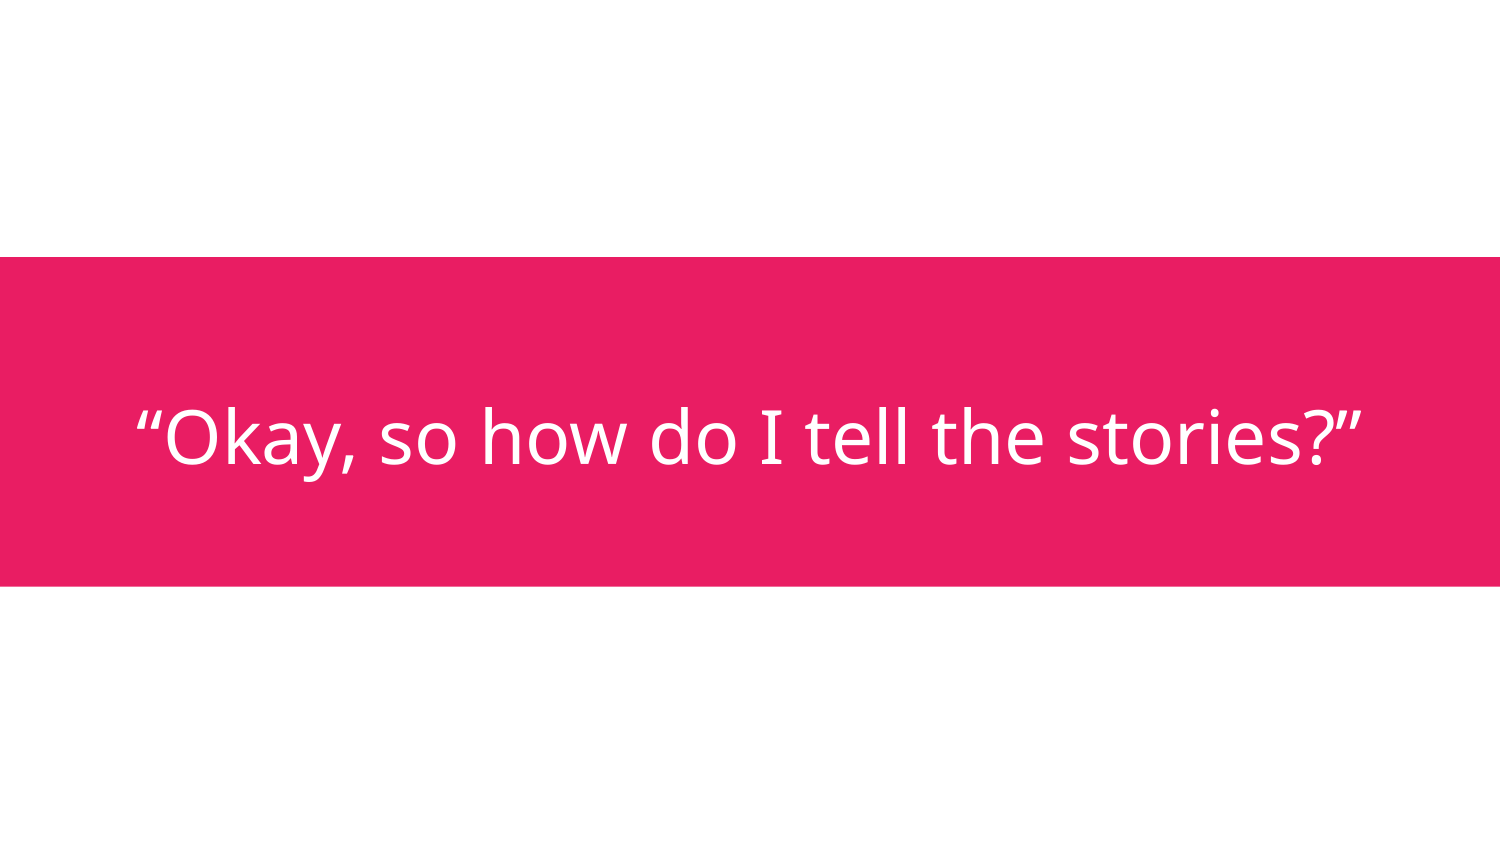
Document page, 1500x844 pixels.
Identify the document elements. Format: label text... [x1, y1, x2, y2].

title “Okay, so how do I tell the stories?” [70, 309, 1430, 559]
